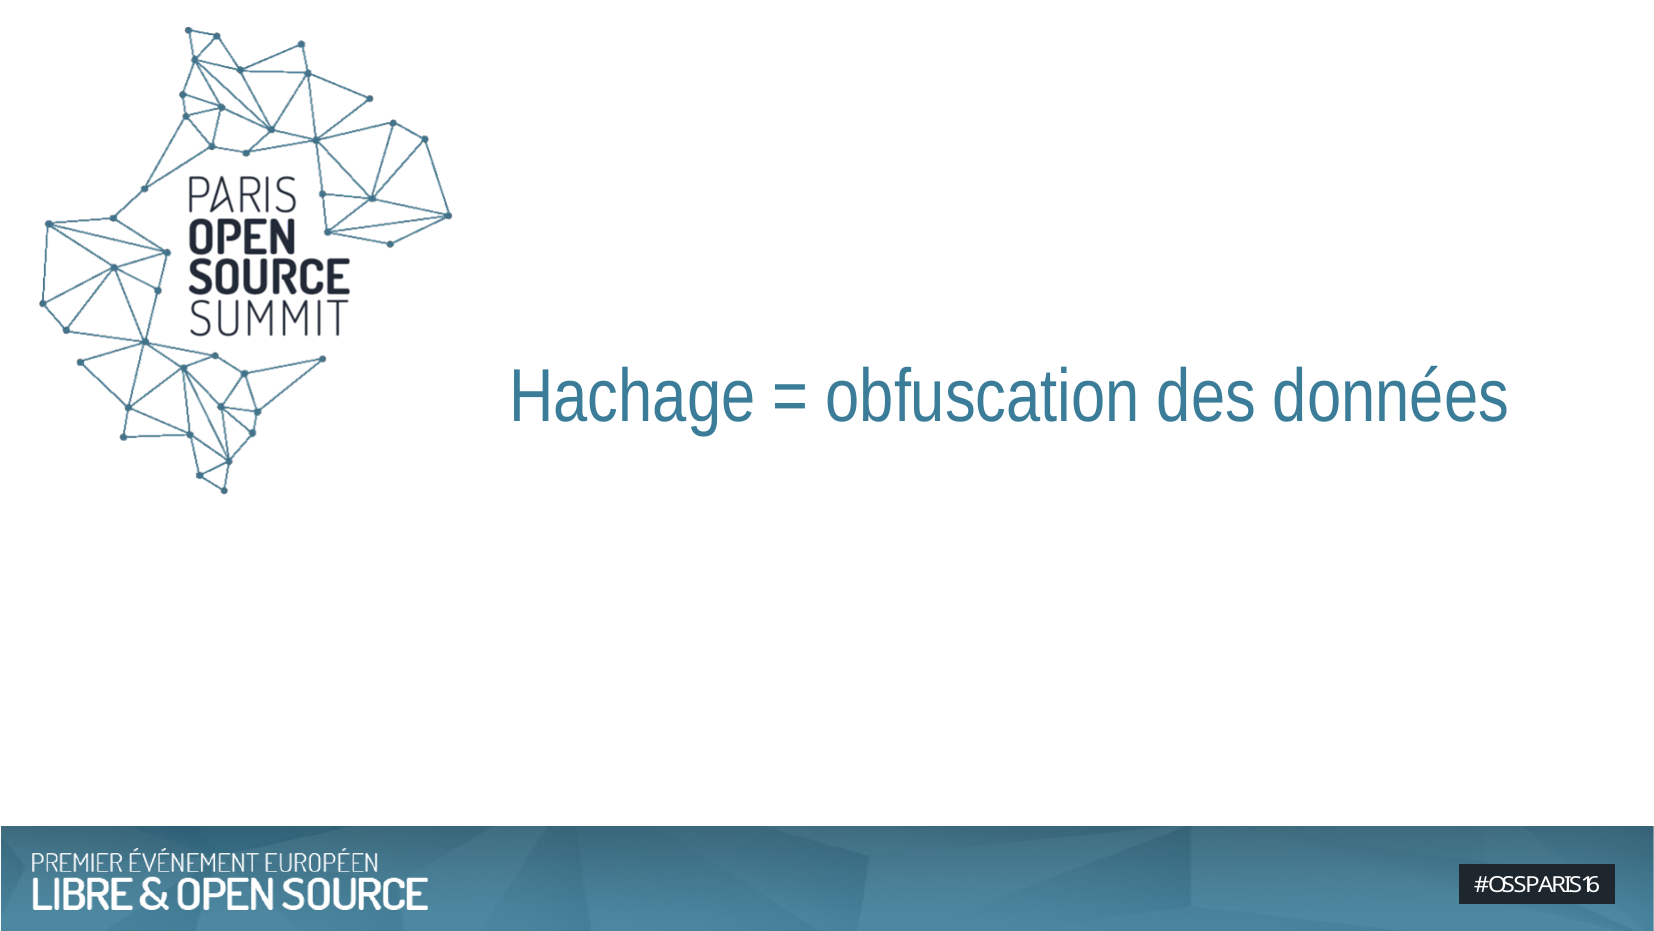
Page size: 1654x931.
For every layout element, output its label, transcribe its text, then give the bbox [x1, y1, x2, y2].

title Hachage = obfuscation des données [413, 317, 1607, 473]
picture [11, 11, 549, 543]
